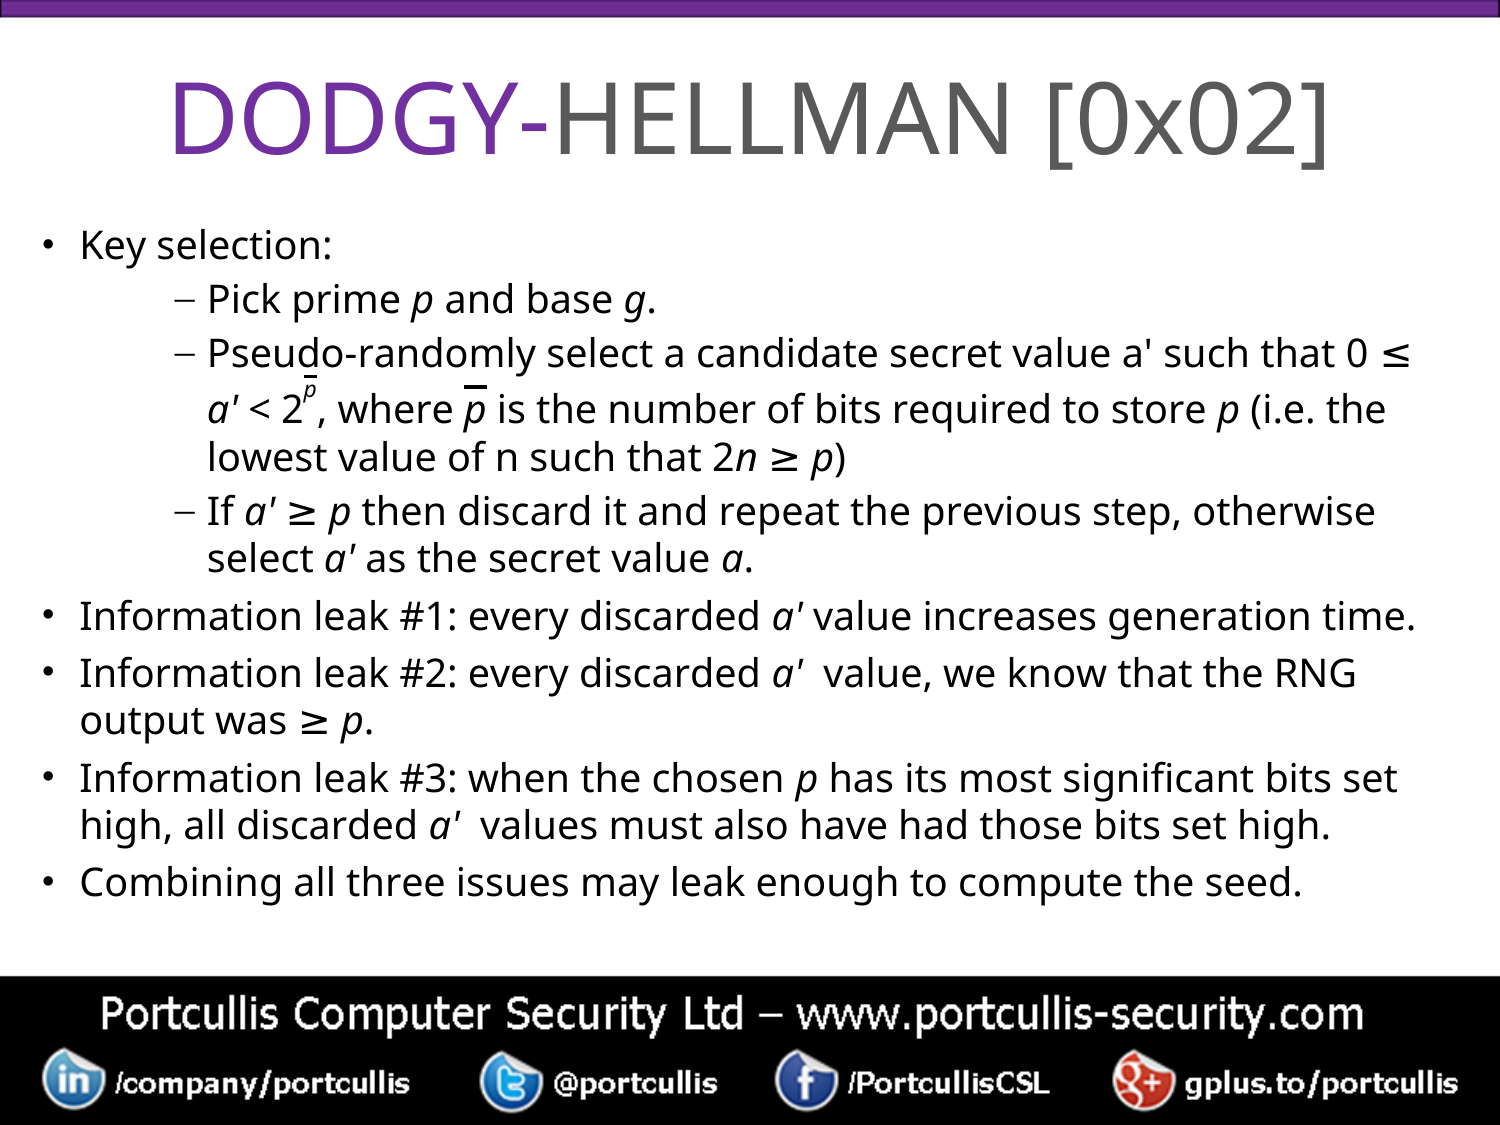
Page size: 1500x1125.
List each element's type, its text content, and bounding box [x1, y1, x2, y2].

list Key selection: Pick prime p and base g. Pseudo-randomly select a candidate secret value a' such that 0 ≤ a' < 2p, where p is the number of bits required to store p (i.e. the lowest value of n such that 2n ≥ p) If a' ≥ p then discard it and repeat the previous step, otherwise select a' as the secret value a. Information leak #1: every discarded a' value increases generation time. Information leak #2: every discarded a' value, we know that the RNG output was ≥ p. Information leak #3: when the chosen p has its most significant bits set high, all discarded a' values must also have had those bits set high. Combining all three issues may leak enough to compute the seed. [41, 219, 1428, 965]
picture [0, 0, 1500, 42]
picture [0, 202, 1500, 1125]
title DODGY-HELLMAN [0x02] [0, 42, 1500, 202]
